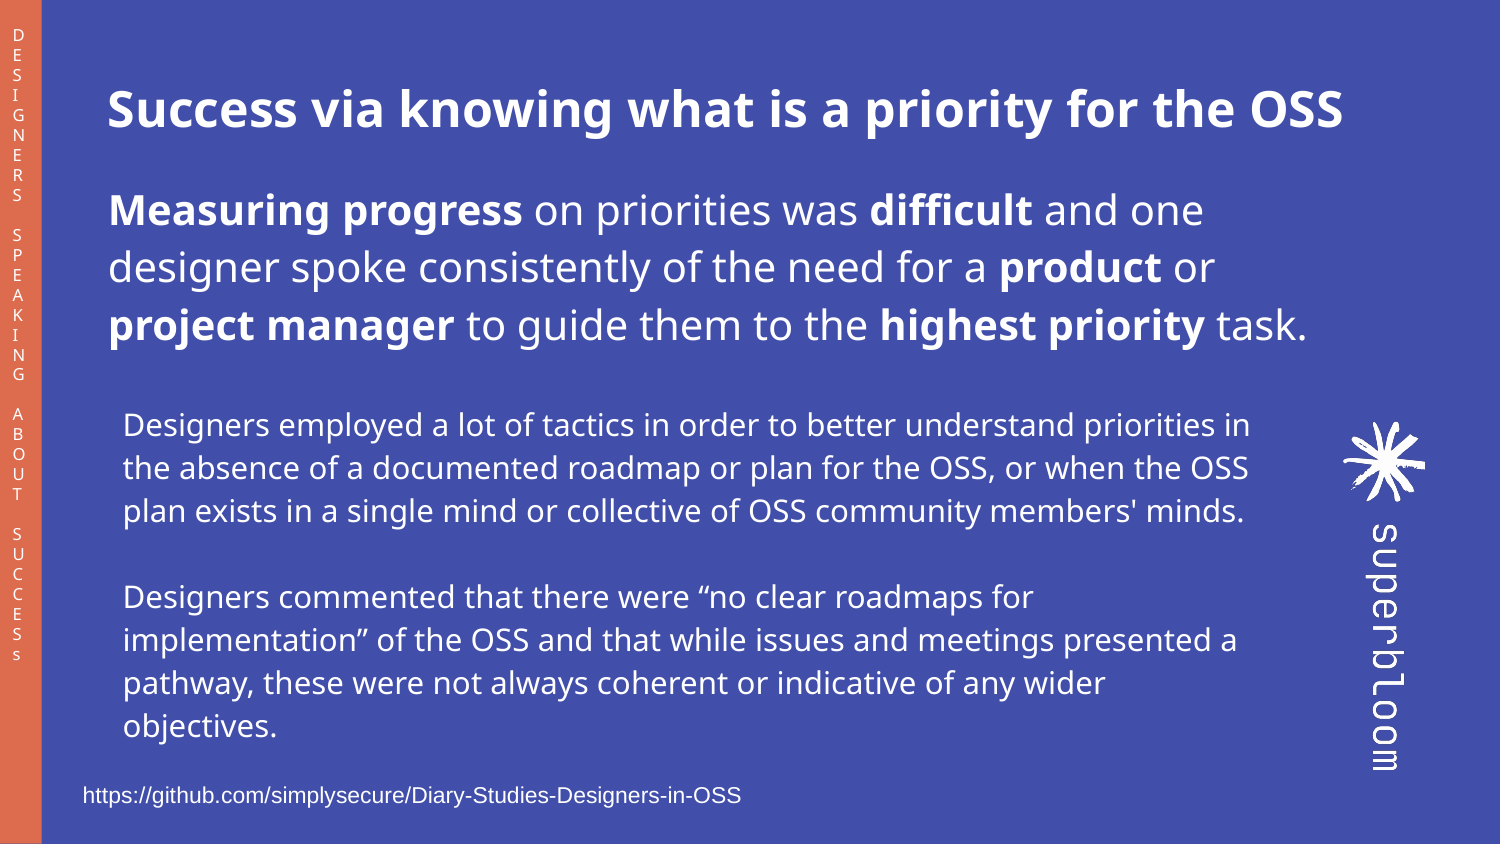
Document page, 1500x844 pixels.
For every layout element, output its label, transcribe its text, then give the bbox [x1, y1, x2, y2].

text_box D E S I G N E R S S P E A K I N G A B O U T S U C C E S s [12, 24, 51, 255]
text_box Designers employed a lot of tactics in order to better understand priorities in the absence of a documented roadmap or plan for the OSS, or when the OSS plan exists in a single mind or collective of OSS community members' minds. Designers commented that there were “no clear roadmaps for implementation” of the OSS and that while issues and meetings presented a pathway, these were not always coherent or indicative of any wider objectives. [107, 384, 1272, 707]
text_box Success via knowing what is a priority for the OSS [93, 53, 1437, 153]
text_box https://github.com/simplysecure/Diary-Studies-Designers-in-OSS [67, 765, 786, 824]
text_box Measuring progress on priorities was difficult and one designer spoke consistently of the need for a product or project manager to guide them to the highest priority task. [93, 161, 1343, 364]
picture [1343, 421, 1426, 770]
